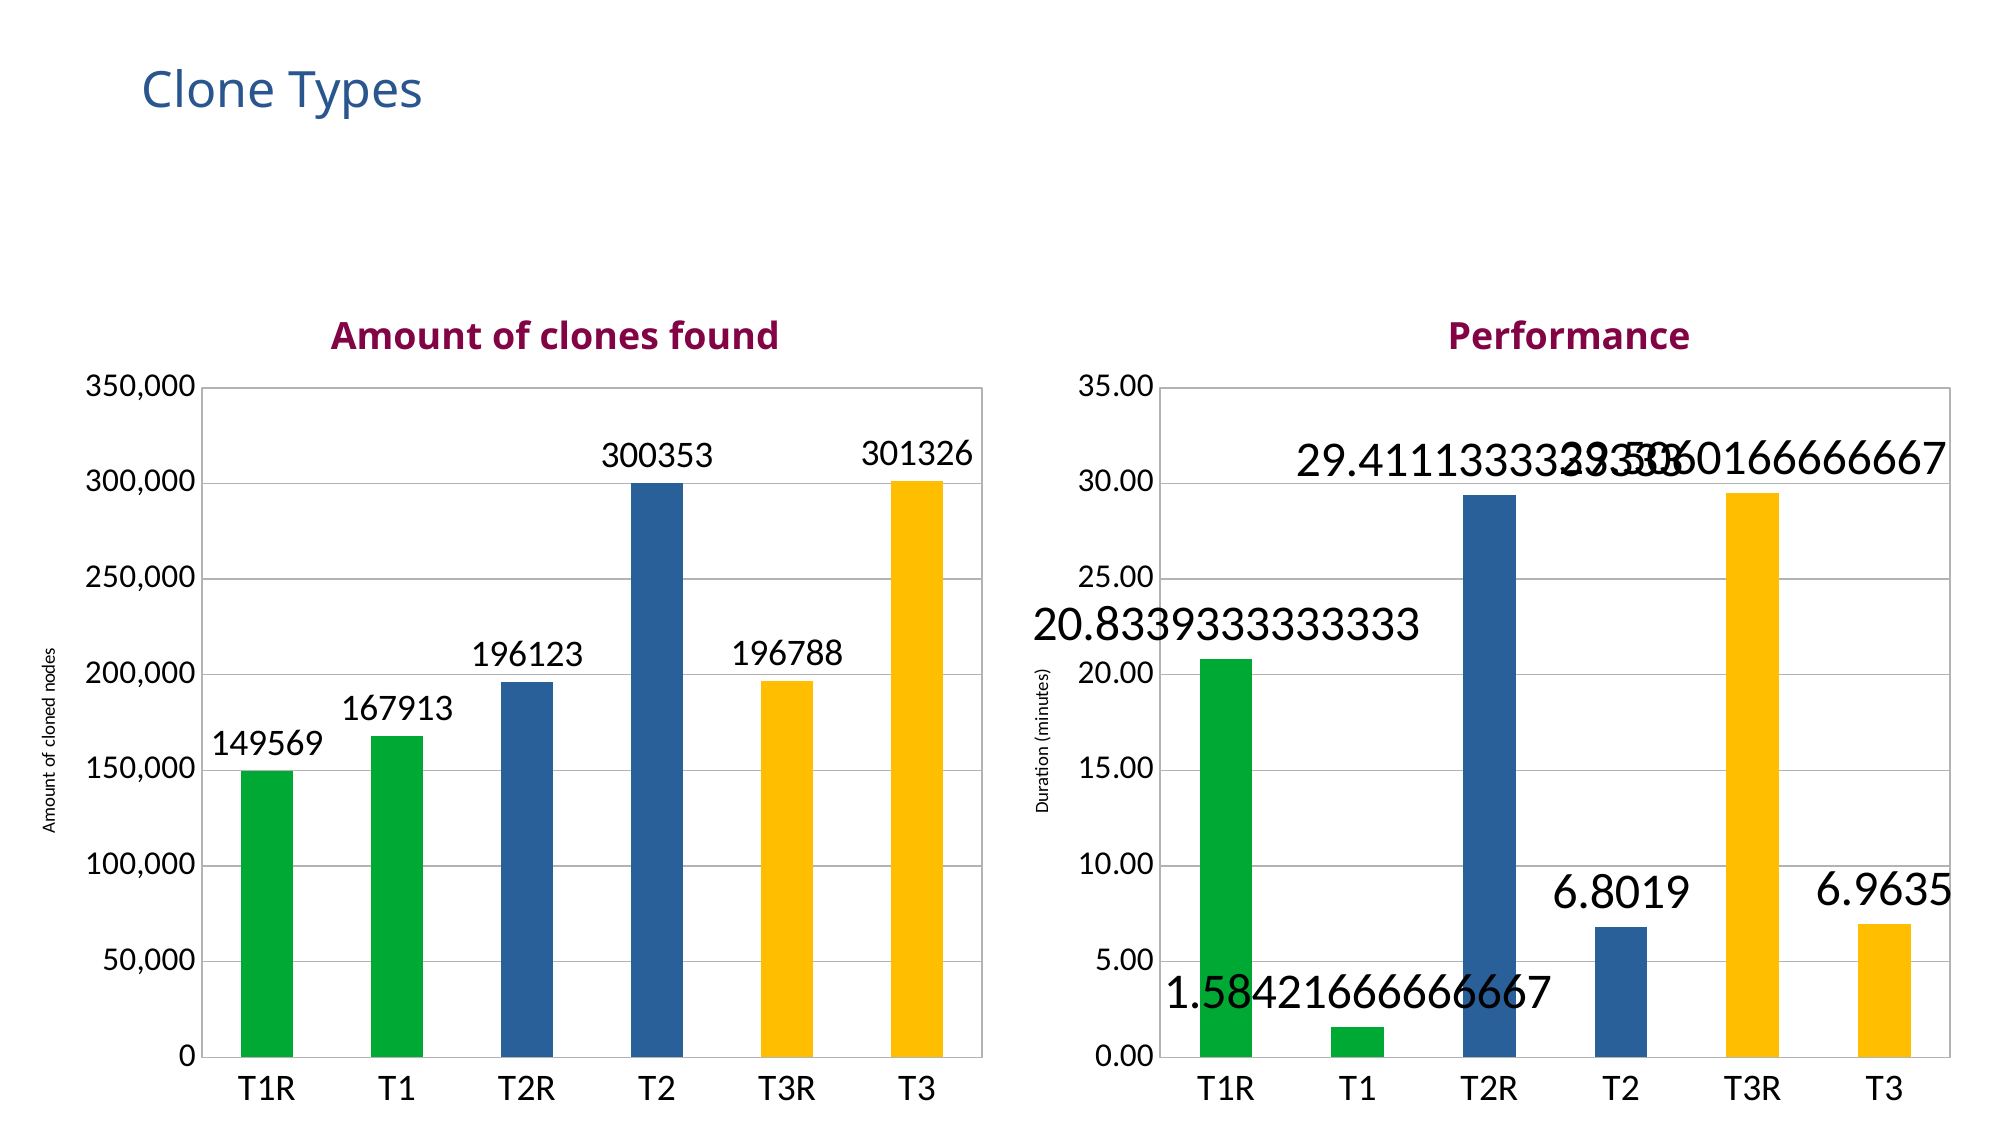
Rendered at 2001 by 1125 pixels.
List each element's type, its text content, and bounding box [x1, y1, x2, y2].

chart [8, 355, 1970, 1125]
text_box Amount of clones found [316, 304, 796, 364]
text_box Performance [1433, 304, 1706, 355]
text_box Clone Types [142, 59, 1842, 124]
